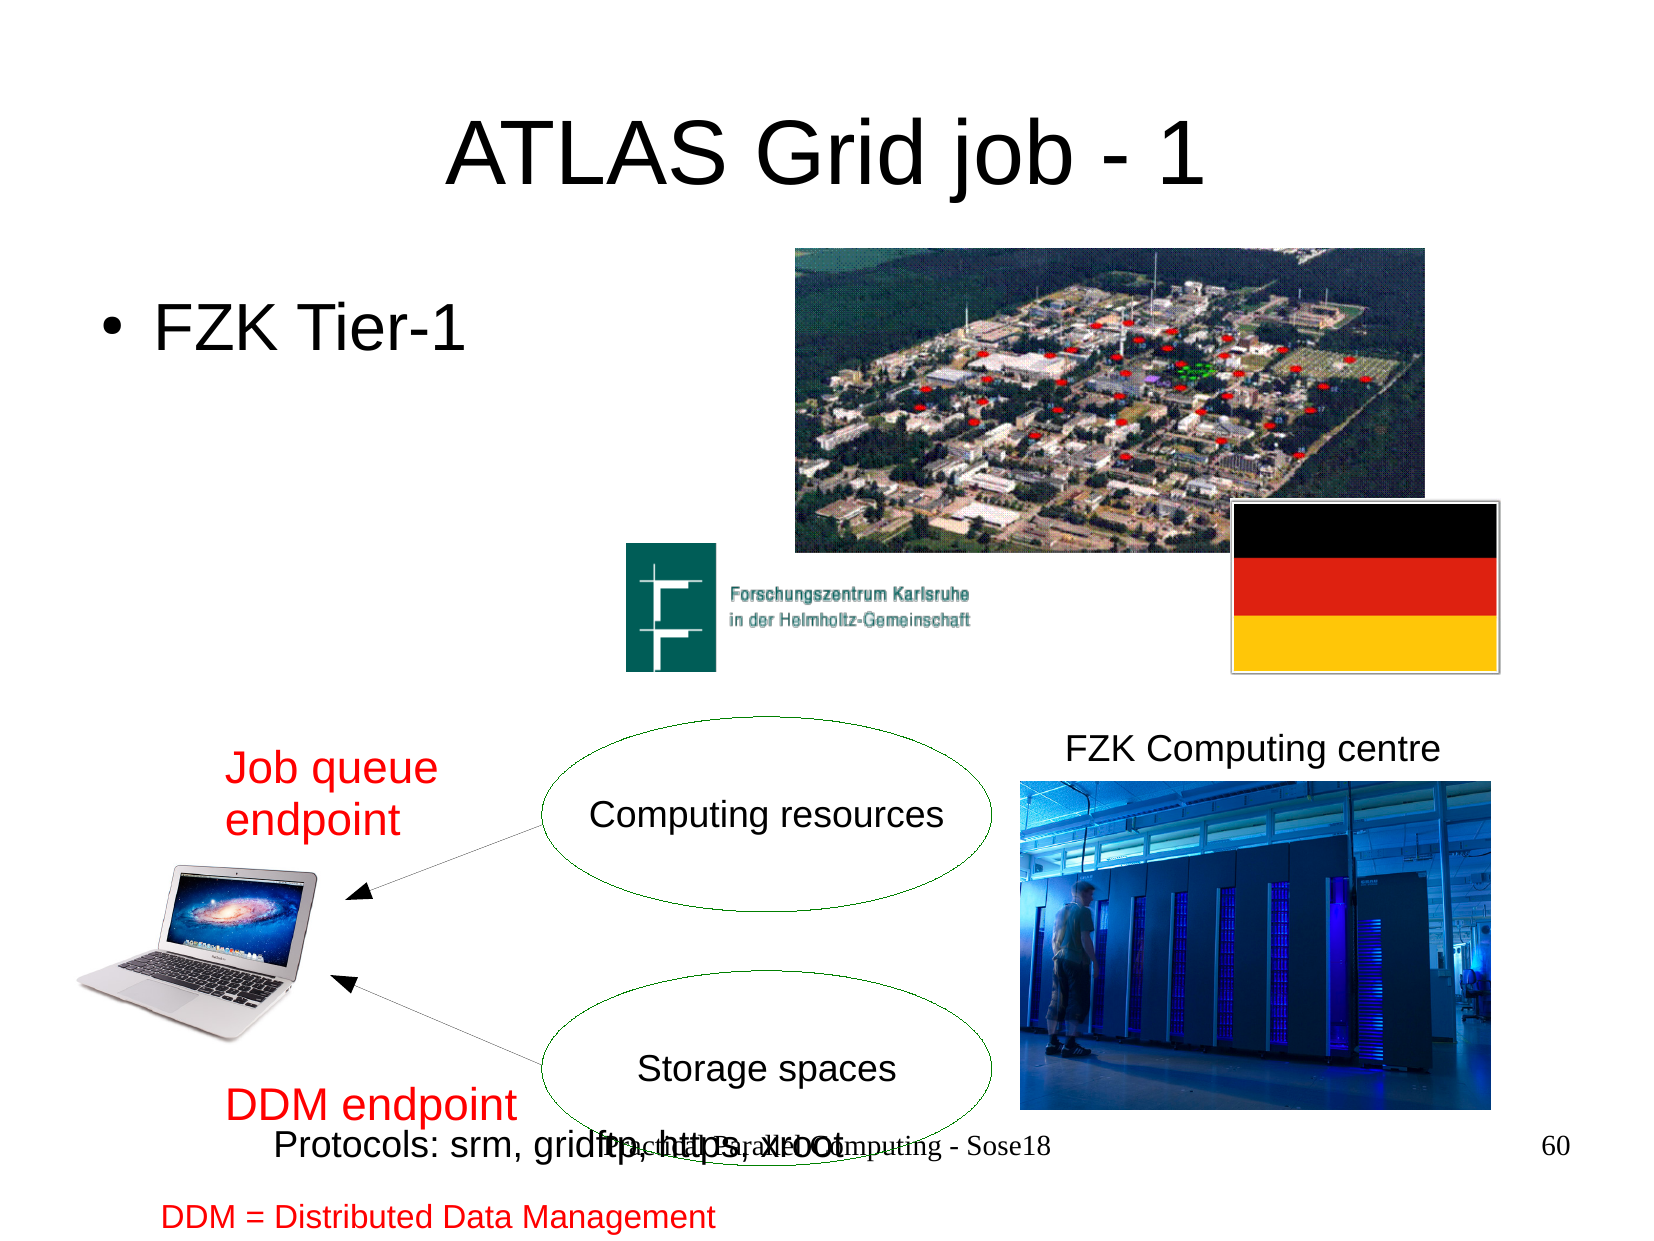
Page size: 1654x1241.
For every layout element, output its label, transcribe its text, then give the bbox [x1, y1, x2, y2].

picture [626, 257, 1501, 676]
text_box Job queue endpoint [210, 735, 556, 853]
title ATLAS Grid job - 1 [82, 49, 1571, 257]
picture [60, 854, 331, 1051]
list FZK Tier-1 [82, 290, 1571, 751]
text_box FZK Computing centre [1050, 720, 1471, 777]
text_box Computing resources [556, 716, 992, 912]
picture [1020, 781, 1491, 1111]
text_box Storage spaces [541, 970, 992, 1116]
text_box DDM endpoint [210, 1071, 556, 1138]
text_box DDM = Distributed Data Management [145, 1190, 1031, 1241]
text_box Protocols: srm, gridftp, https, xroot [258, 1116, 977, 1174]
